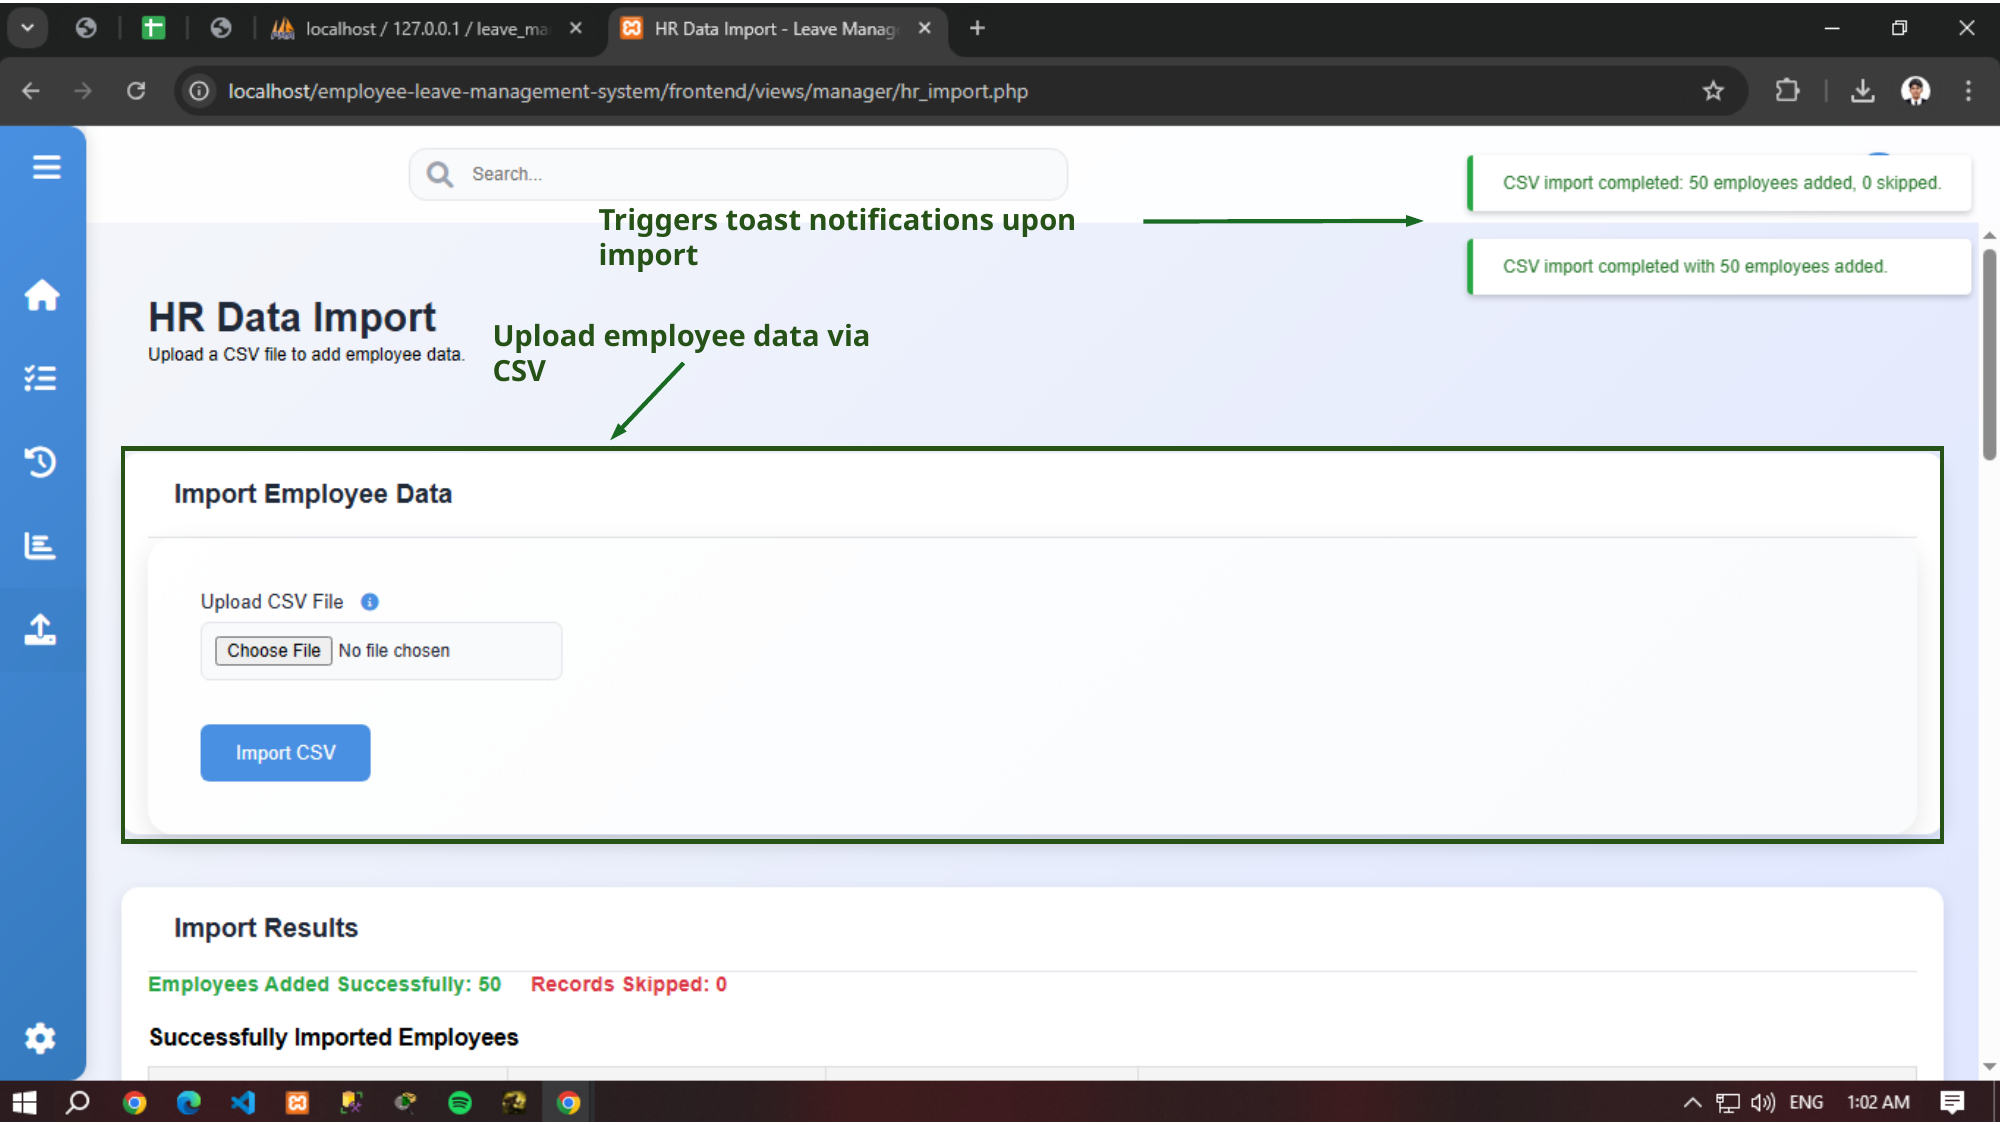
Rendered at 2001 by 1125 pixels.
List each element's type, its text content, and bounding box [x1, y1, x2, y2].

text_box Upload employee data via CSV [477, 309, 928, 396]
picture [0, 3, 2000, 1122]
text_box Triggers toast notifications upon import [583, 193, 1162, 245]
